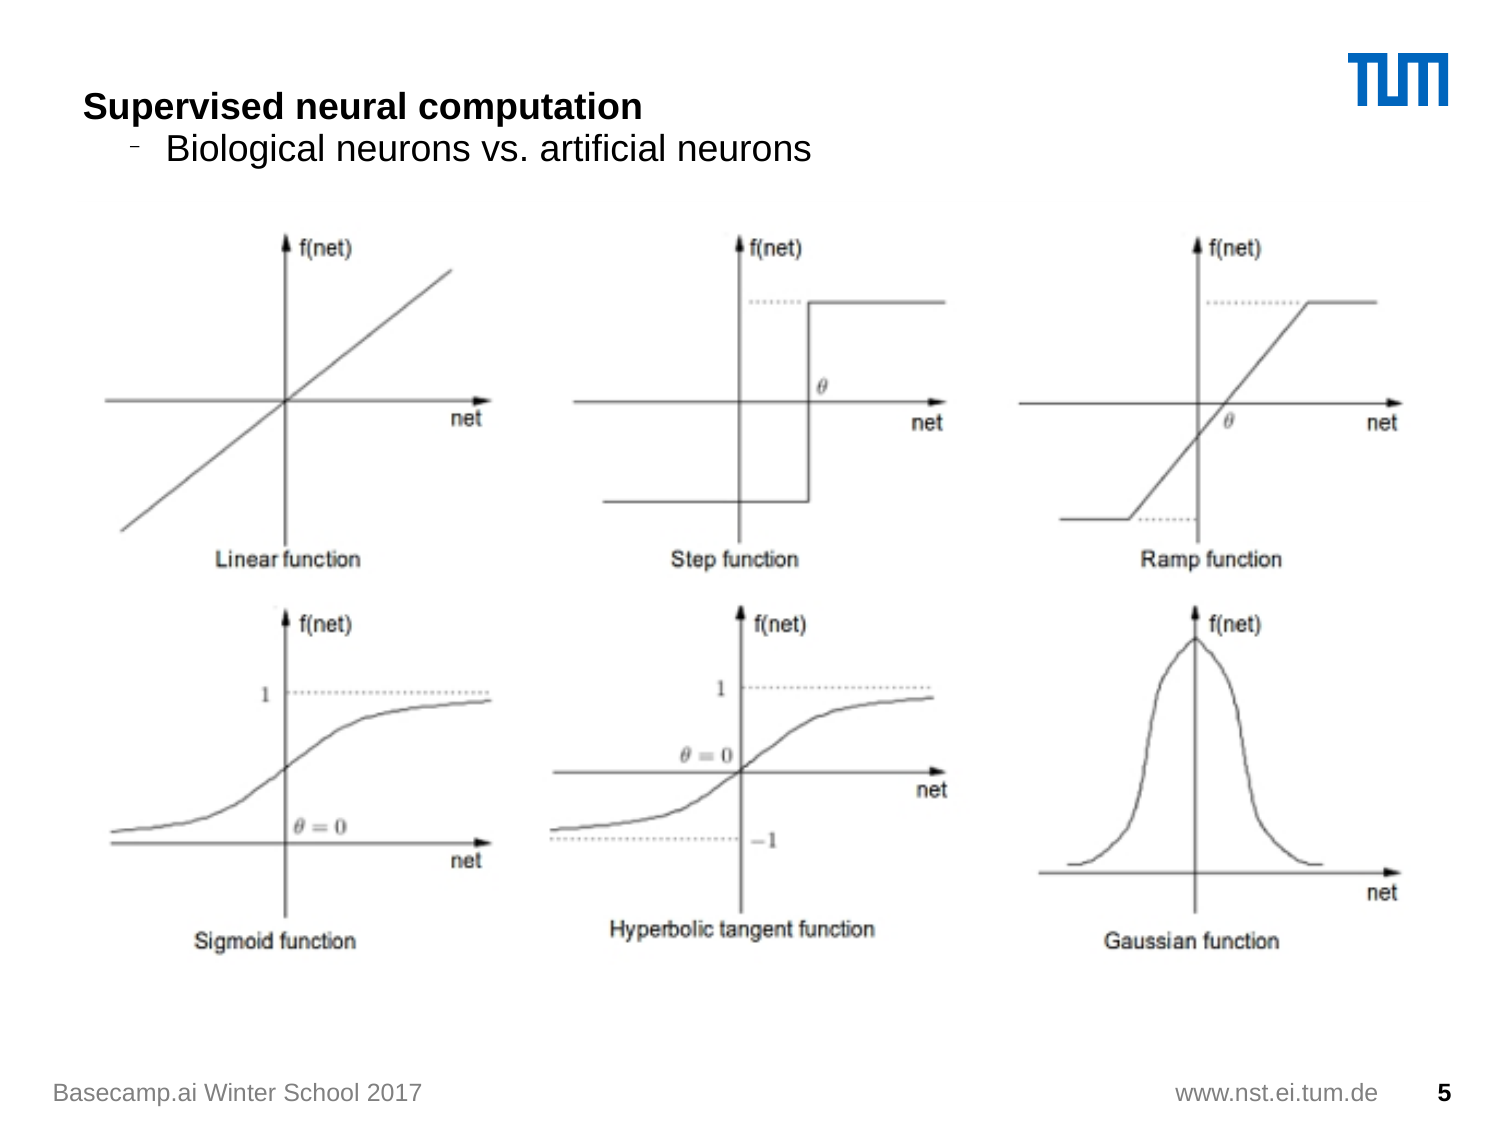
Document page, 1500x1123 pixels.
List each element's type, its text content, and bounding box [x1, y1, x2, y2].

picture [77, 200, 1430, 993]
text_box Supervised neural computation Biological neurons vs. artificial neurons [68, 77, 1406, 343]
